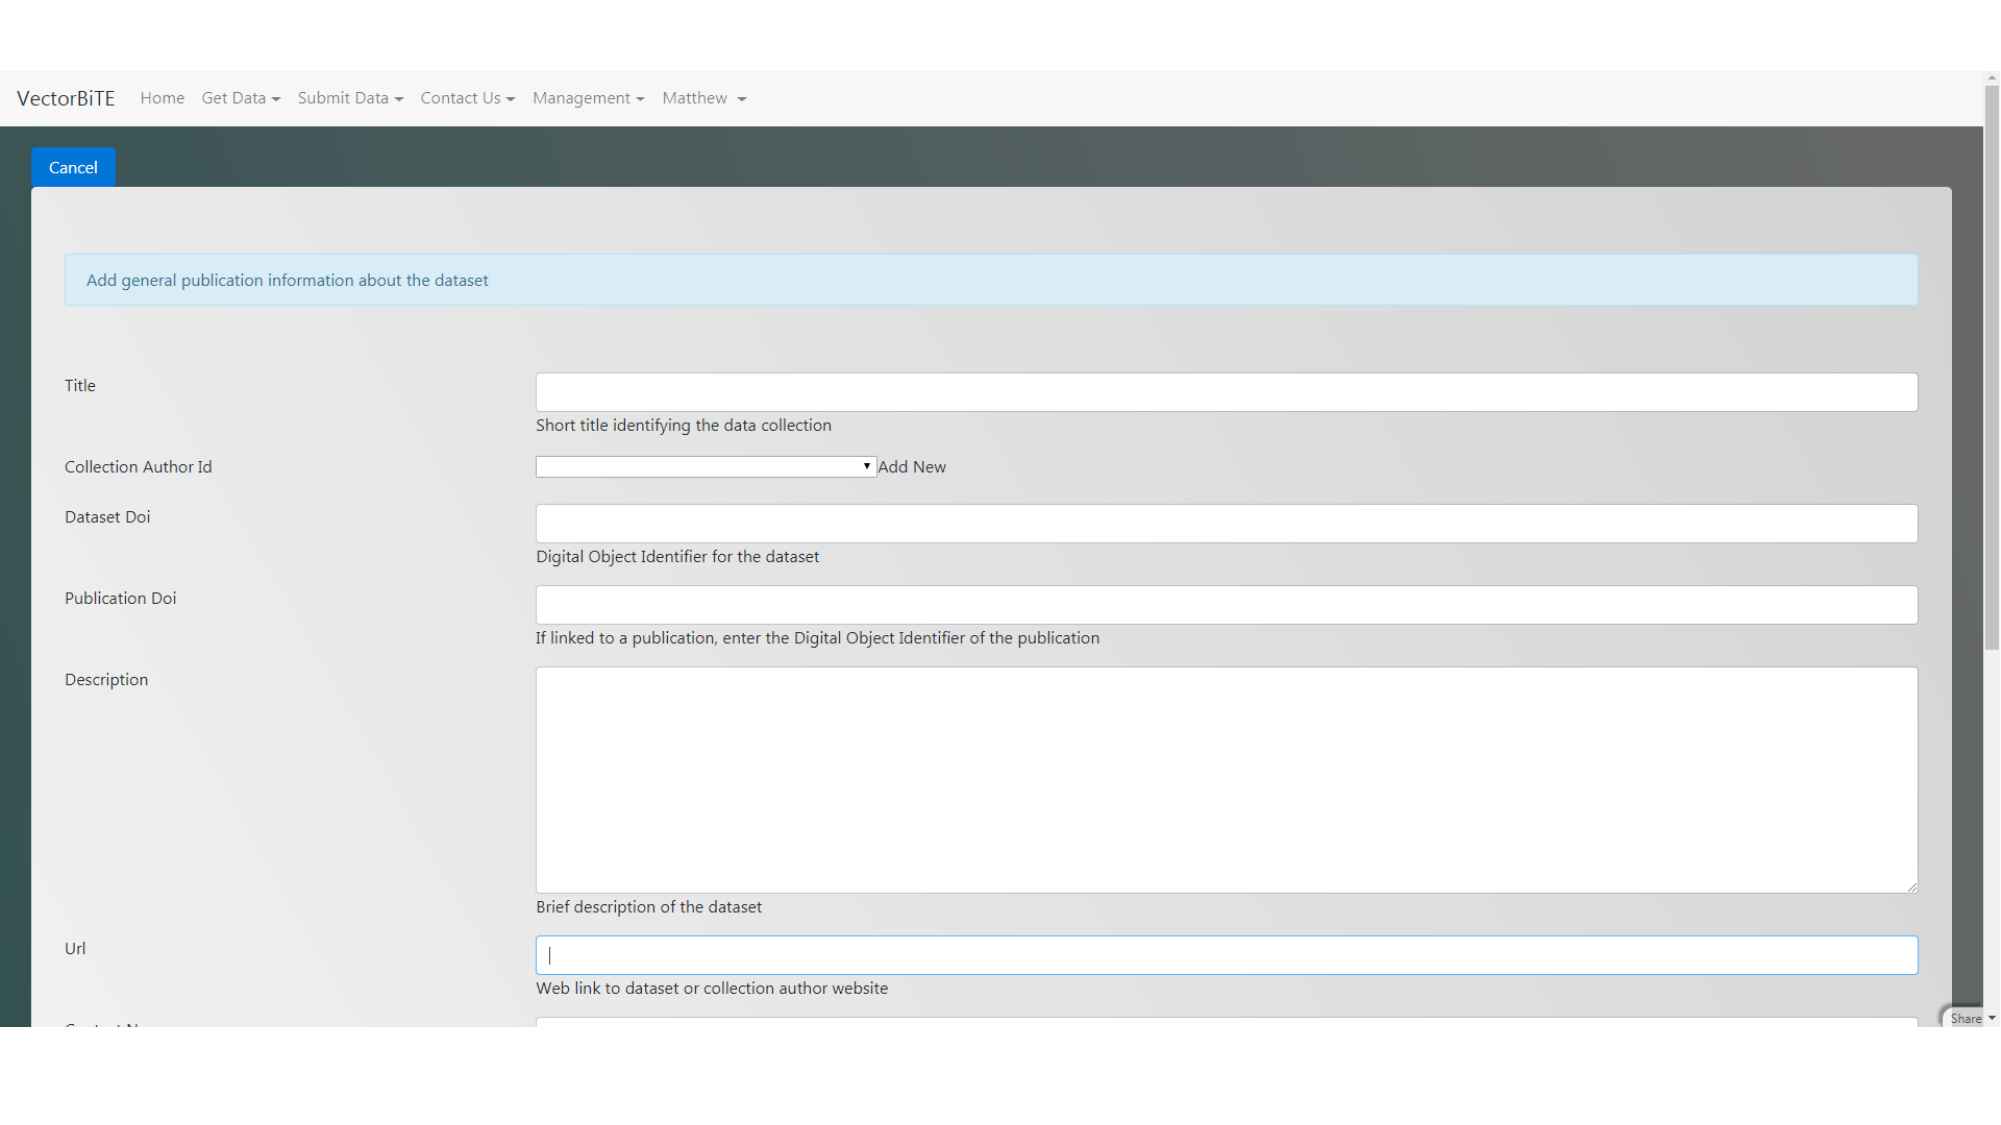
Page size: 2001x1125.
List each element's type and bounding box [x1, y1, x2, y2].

picture [0, 71, 2000, 1027]
